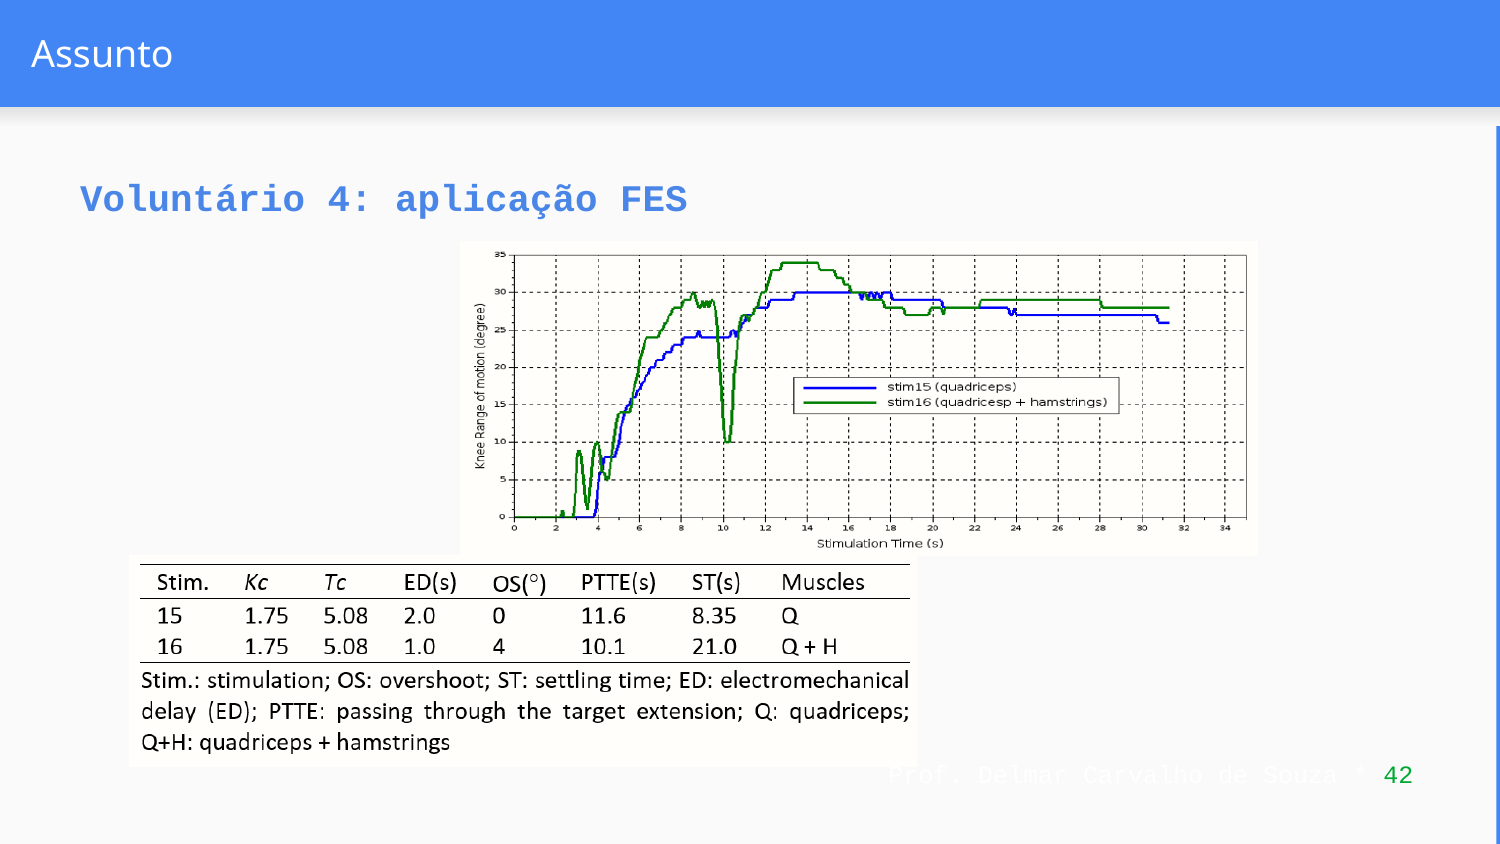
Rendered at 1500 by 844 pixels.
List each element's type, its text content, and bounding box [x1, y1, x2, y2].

text_box Voluntário 4: aplicação FES [40, 152, 1447, 780]
title Assunto [16, 2, 1464, 102]
picture [129, 241, 1258, 767]
